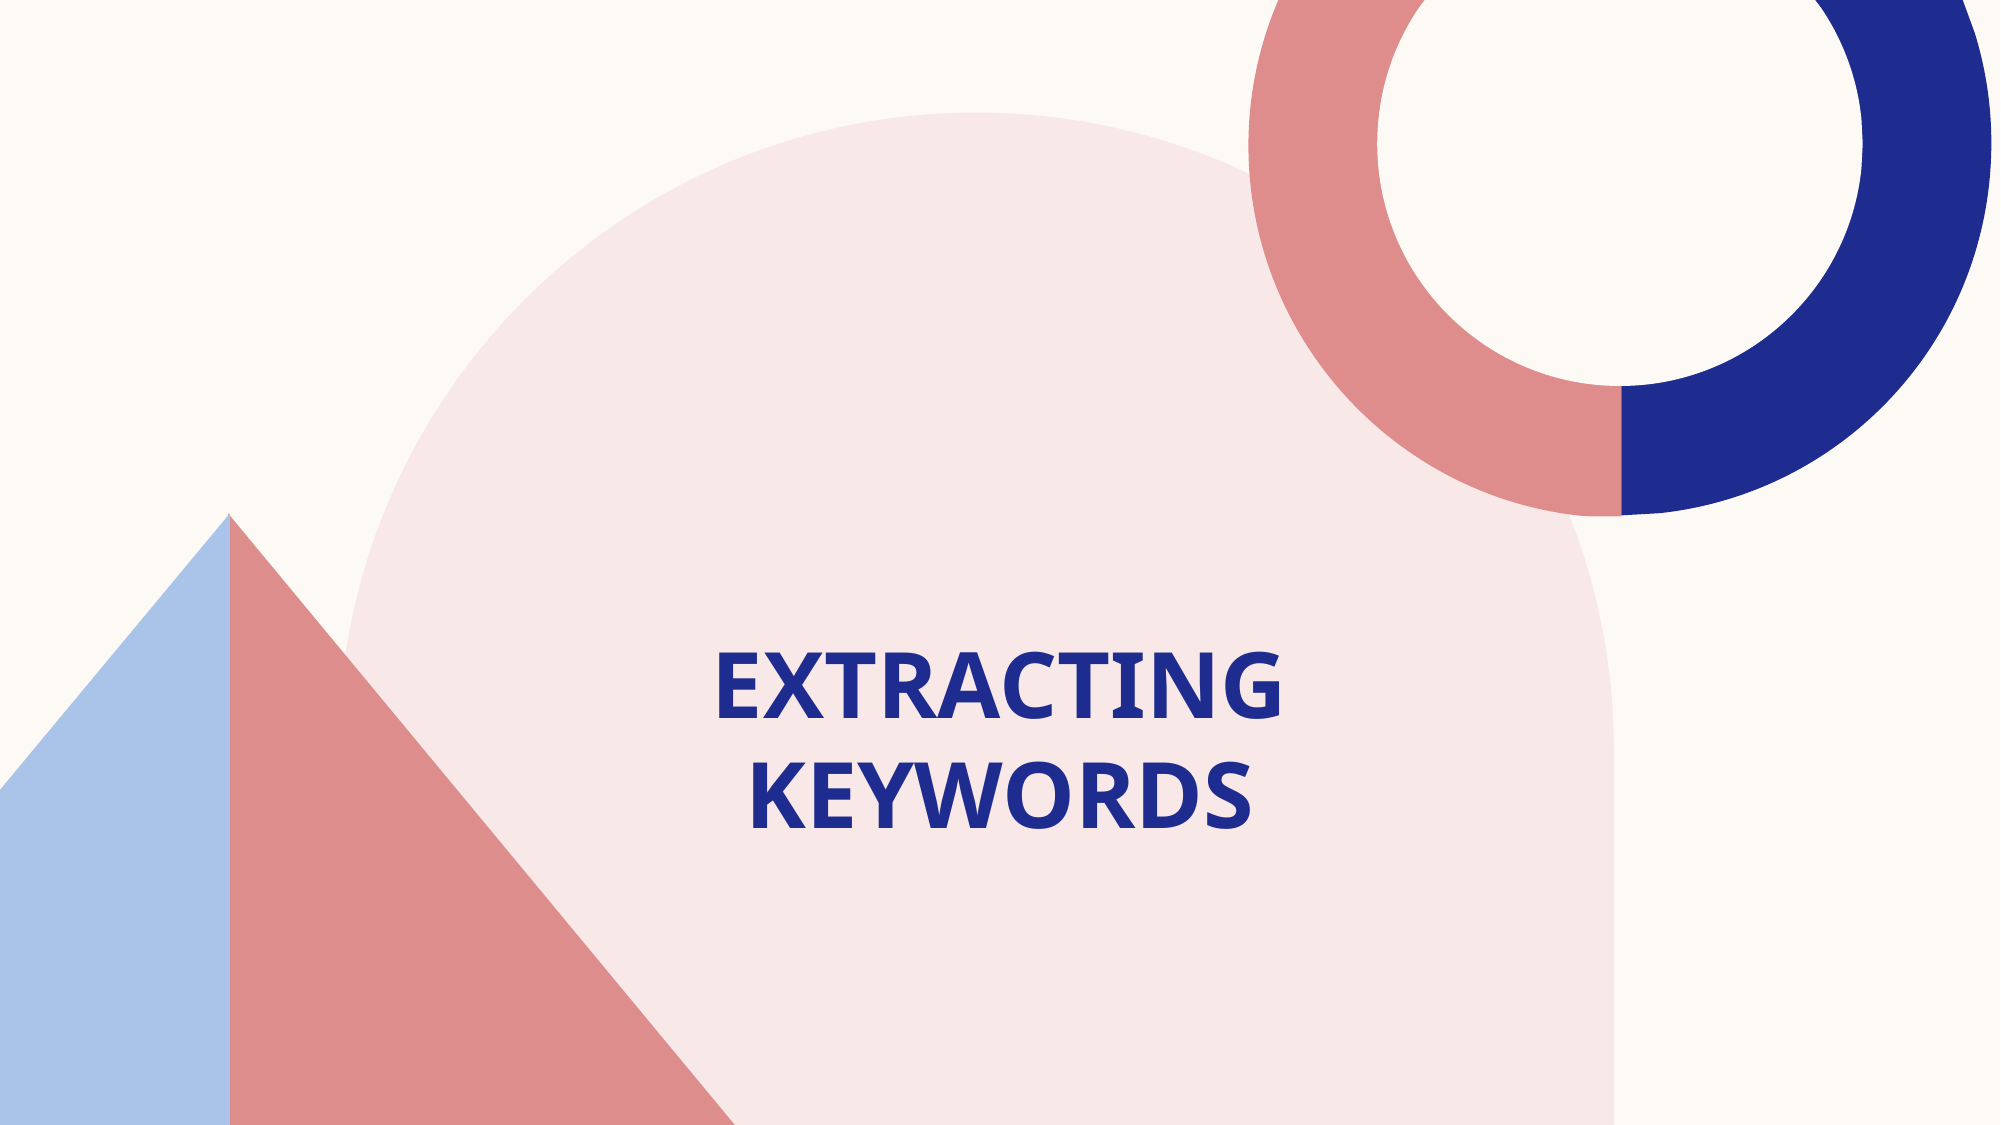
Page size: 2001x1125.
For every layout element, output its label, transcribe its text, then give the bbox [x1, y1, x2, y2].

title Extracting Keywords [497, 437, 1548, 564]
